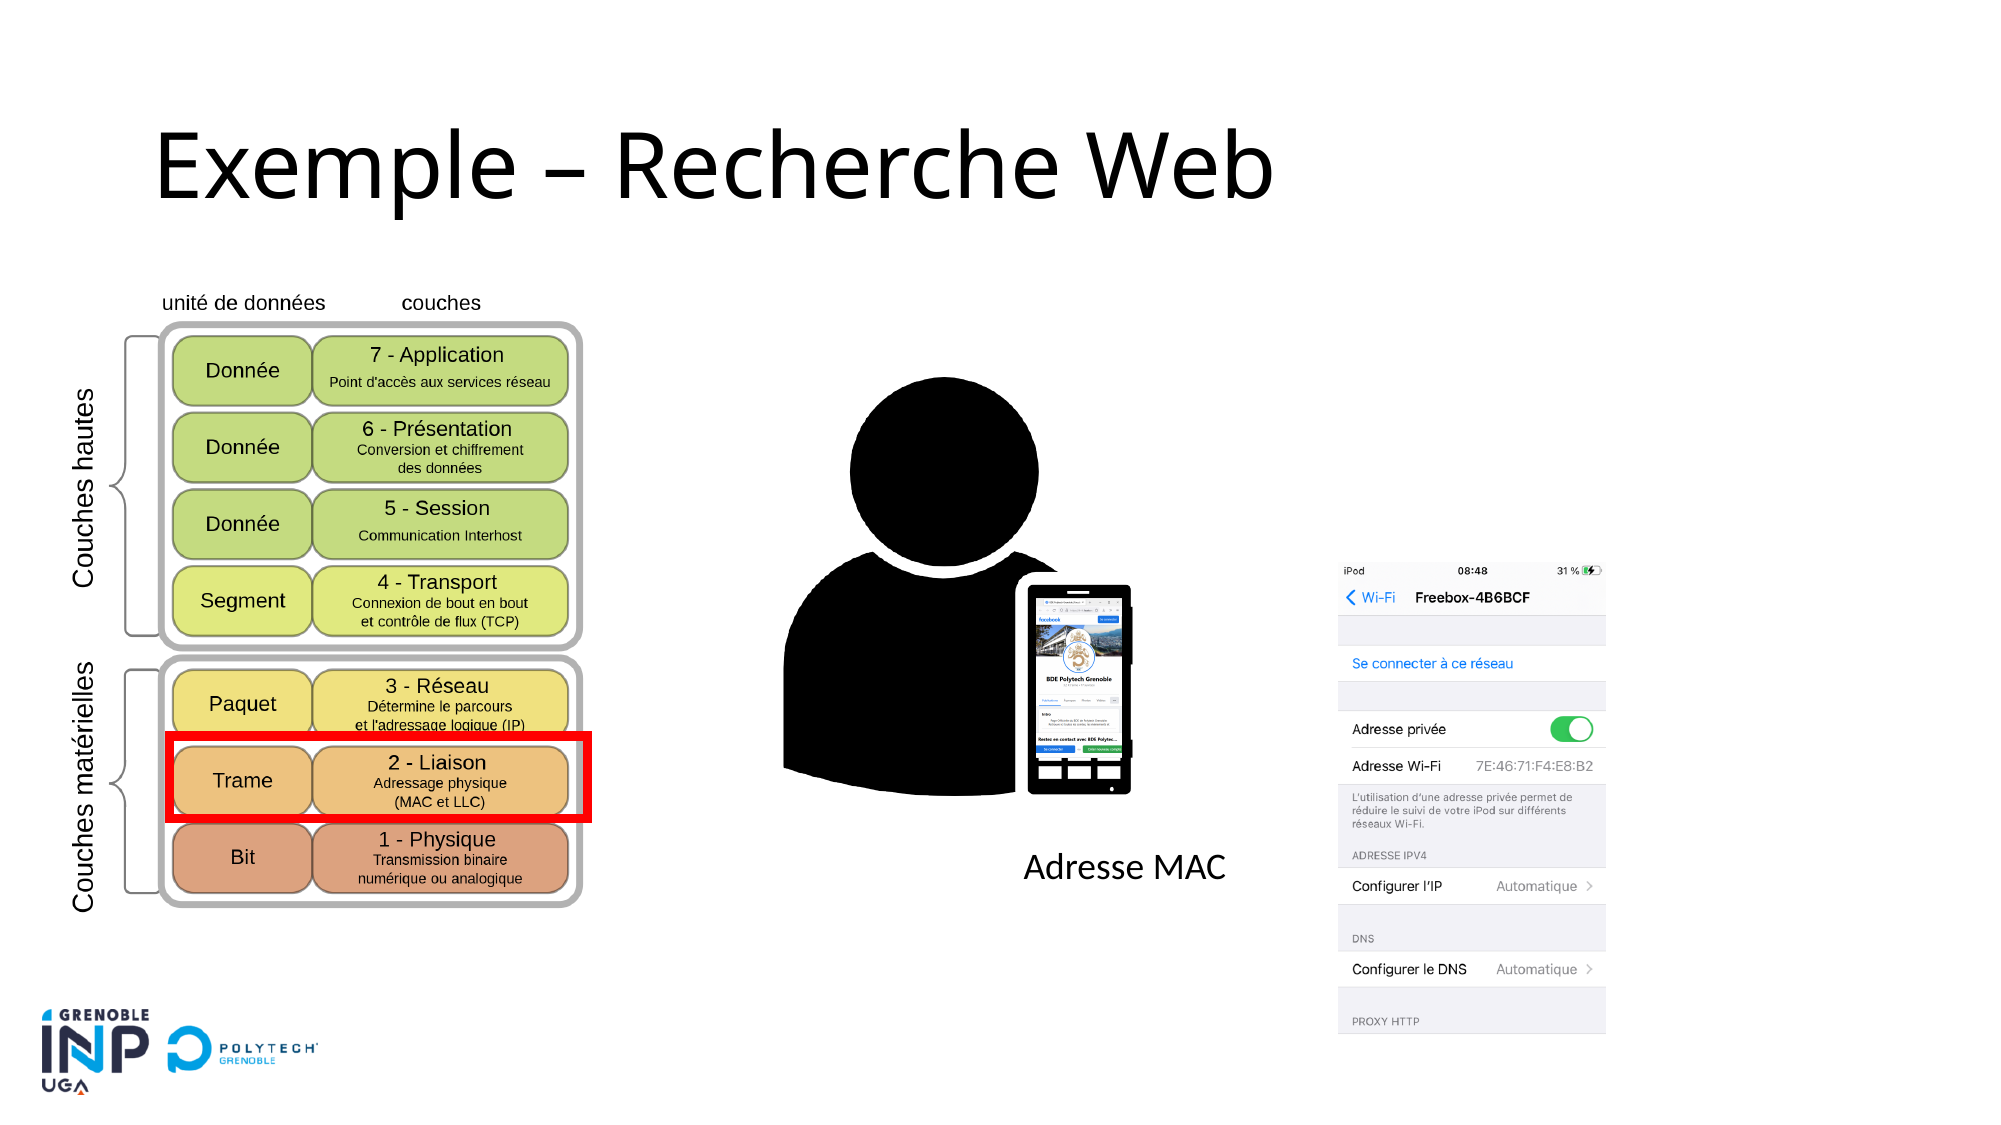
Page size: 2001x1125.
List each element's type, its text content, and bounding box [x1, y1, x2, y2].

title Exemple – Recherche Web [137, 59, 1863, 278]
picture [1338, 562, 1606, 1036]
text_box Adresse MAC [1008, 834, 1338, 940]
picture [60, 287, 613, 938]
picture [748, 377, 1167, 796]
picture [42, 1009, 318, 1095]
